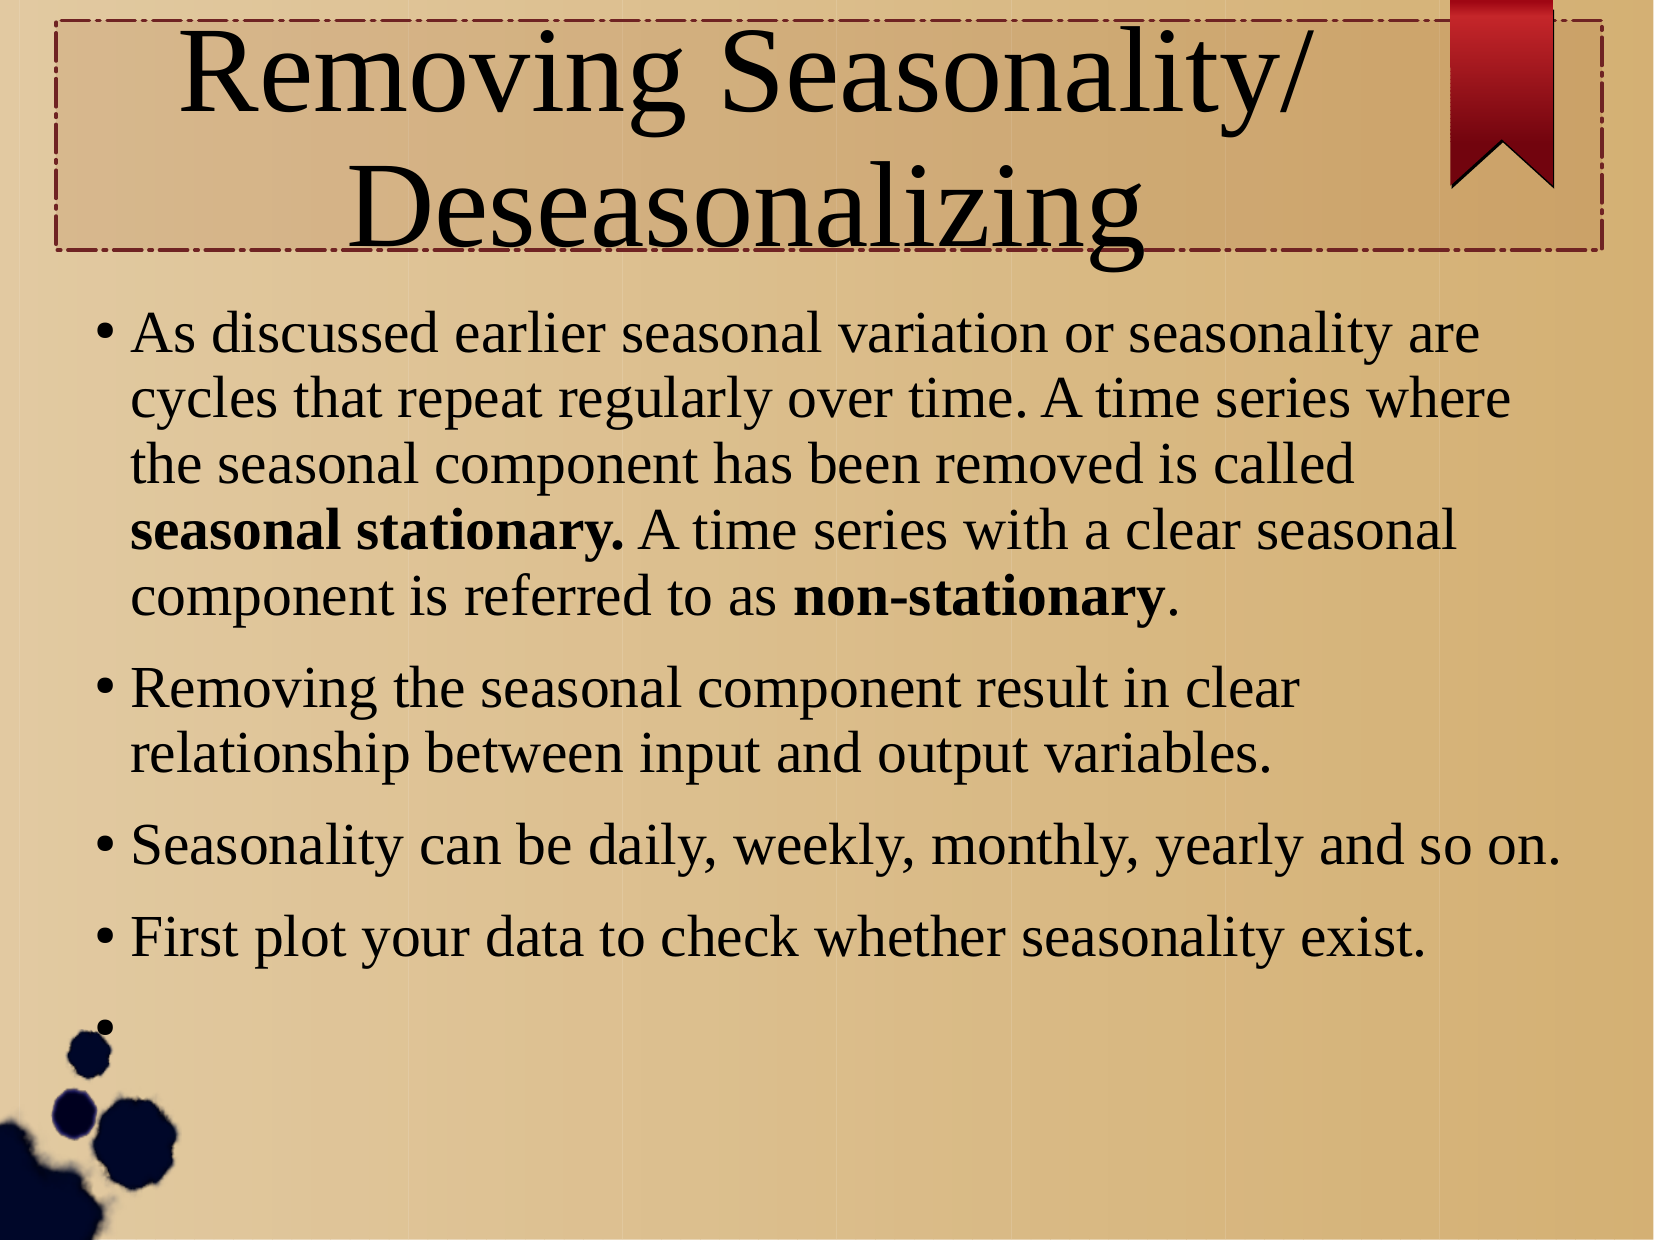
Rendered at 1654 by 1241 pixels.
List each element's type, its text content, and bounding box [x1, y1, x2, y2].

title Removing Seasonality/ Deseasonalizing [82, 2, 1412, 274]
list As discussed earlier seasonal variation or seasonality are cycles that repeat regularly over time. A time series where the seasonal component has been removed is called seasonal stationary. A time series with a clear seasonal component is referred to as non-stationary. Removing the seasonal component result in clear relationship between input and output variables. Seasonality can be daily, weekly, monthly, yearly and so on. First plot your data to check whether seasonality exist. [82, 299, 1571, 1019]
